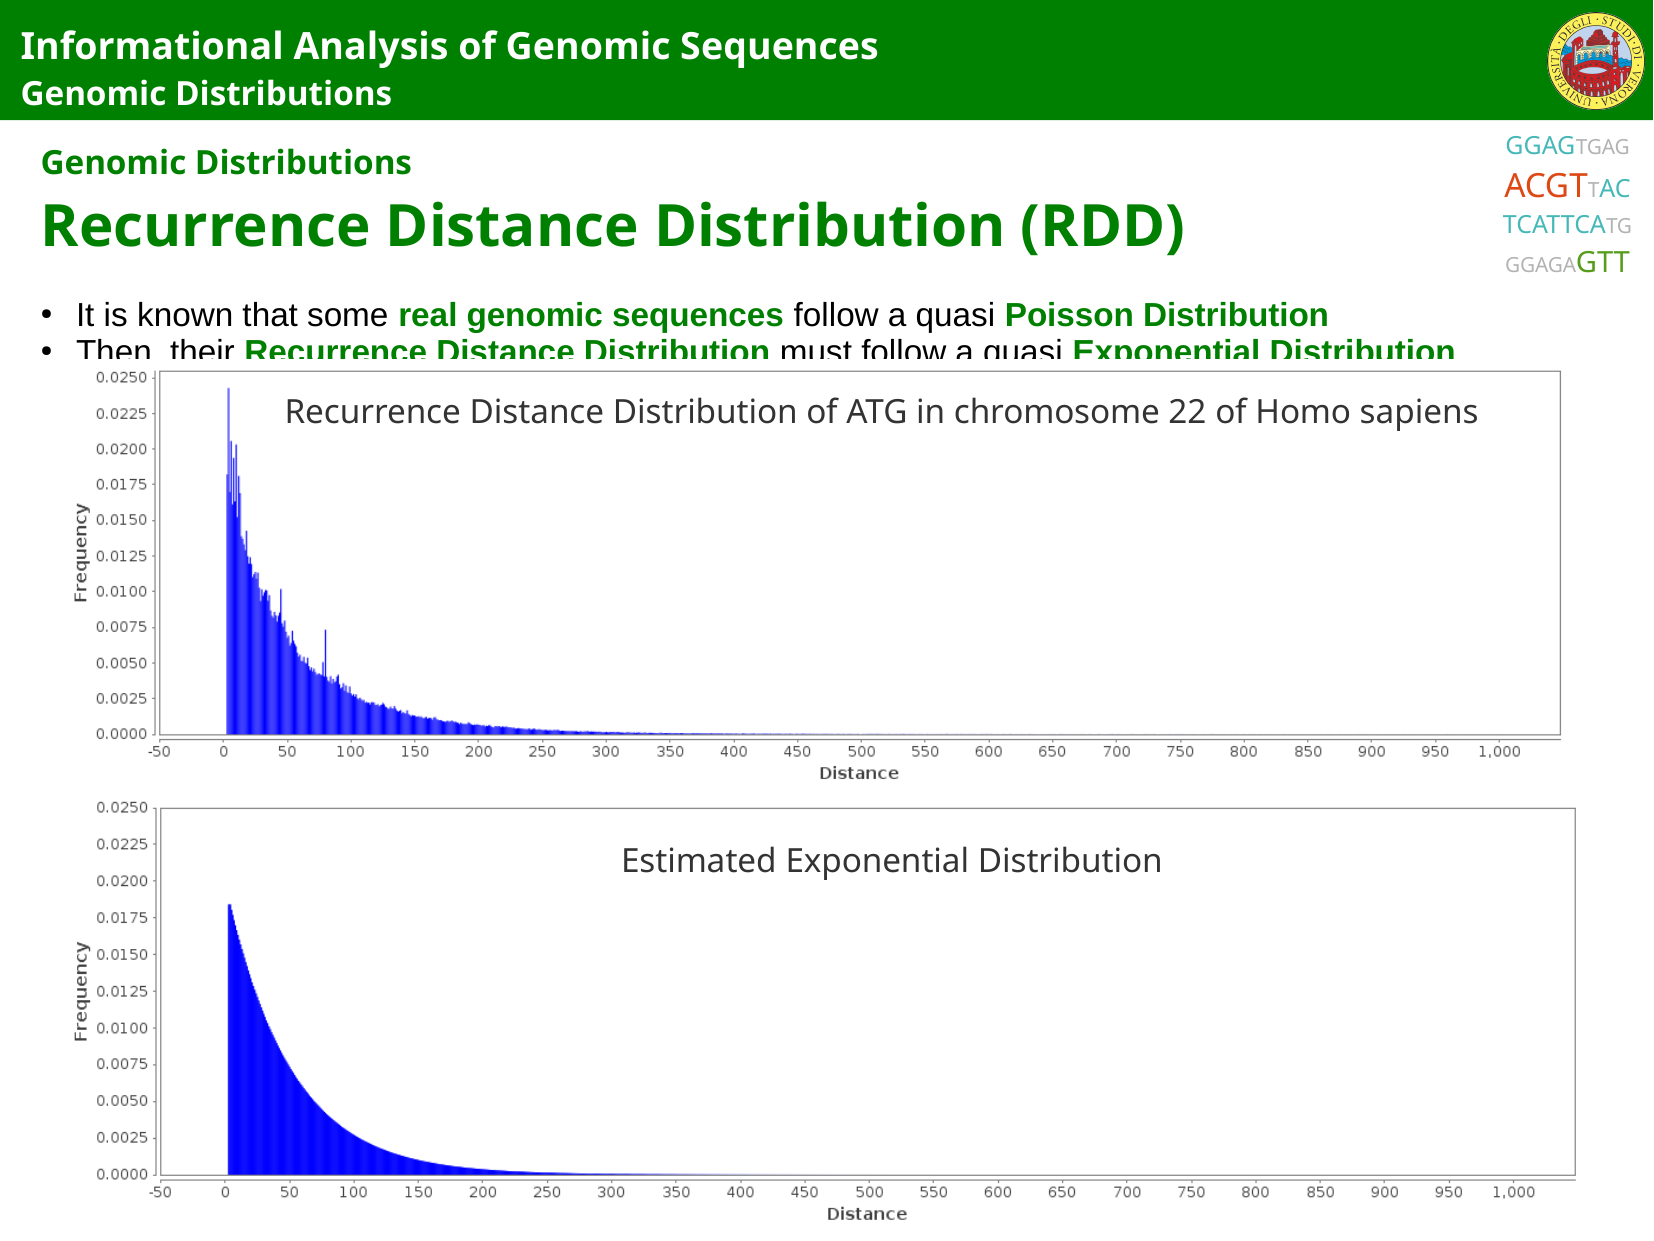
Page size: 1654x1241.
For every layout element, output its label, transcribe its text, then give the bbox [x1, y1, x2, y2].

text_box Genomic Distributions Recurrence Distance Distribution (RDD) It is known that some real genomic sequences follow a quasi Poisson Distribution Then, their Recurrence Distance Distribution must follow a quasi Exponential Distribution [25, 131, 1621, 358]
text_box GGAGTGAGACGTTACTCATTCATGGGAGAGTT [1485, 120, 1651, 263]
picture [57, 796, 1589, 1234]
picture [1547, 12, 1645, 110]
picture [57, 359, 1574, 792]
text_box [0, 0, 1653, 121]
text_box Informational Analysis of Genomic Sequences Genomic Distributions [5, 11, 1416, 107]
text_box Estimated Exponential Distribution [269, 829, 1515, 883]
text_box Recurrence Distance Distribution of ATG in chromosome 22 of Homo sapiens [269, 381, 1515, 434]
